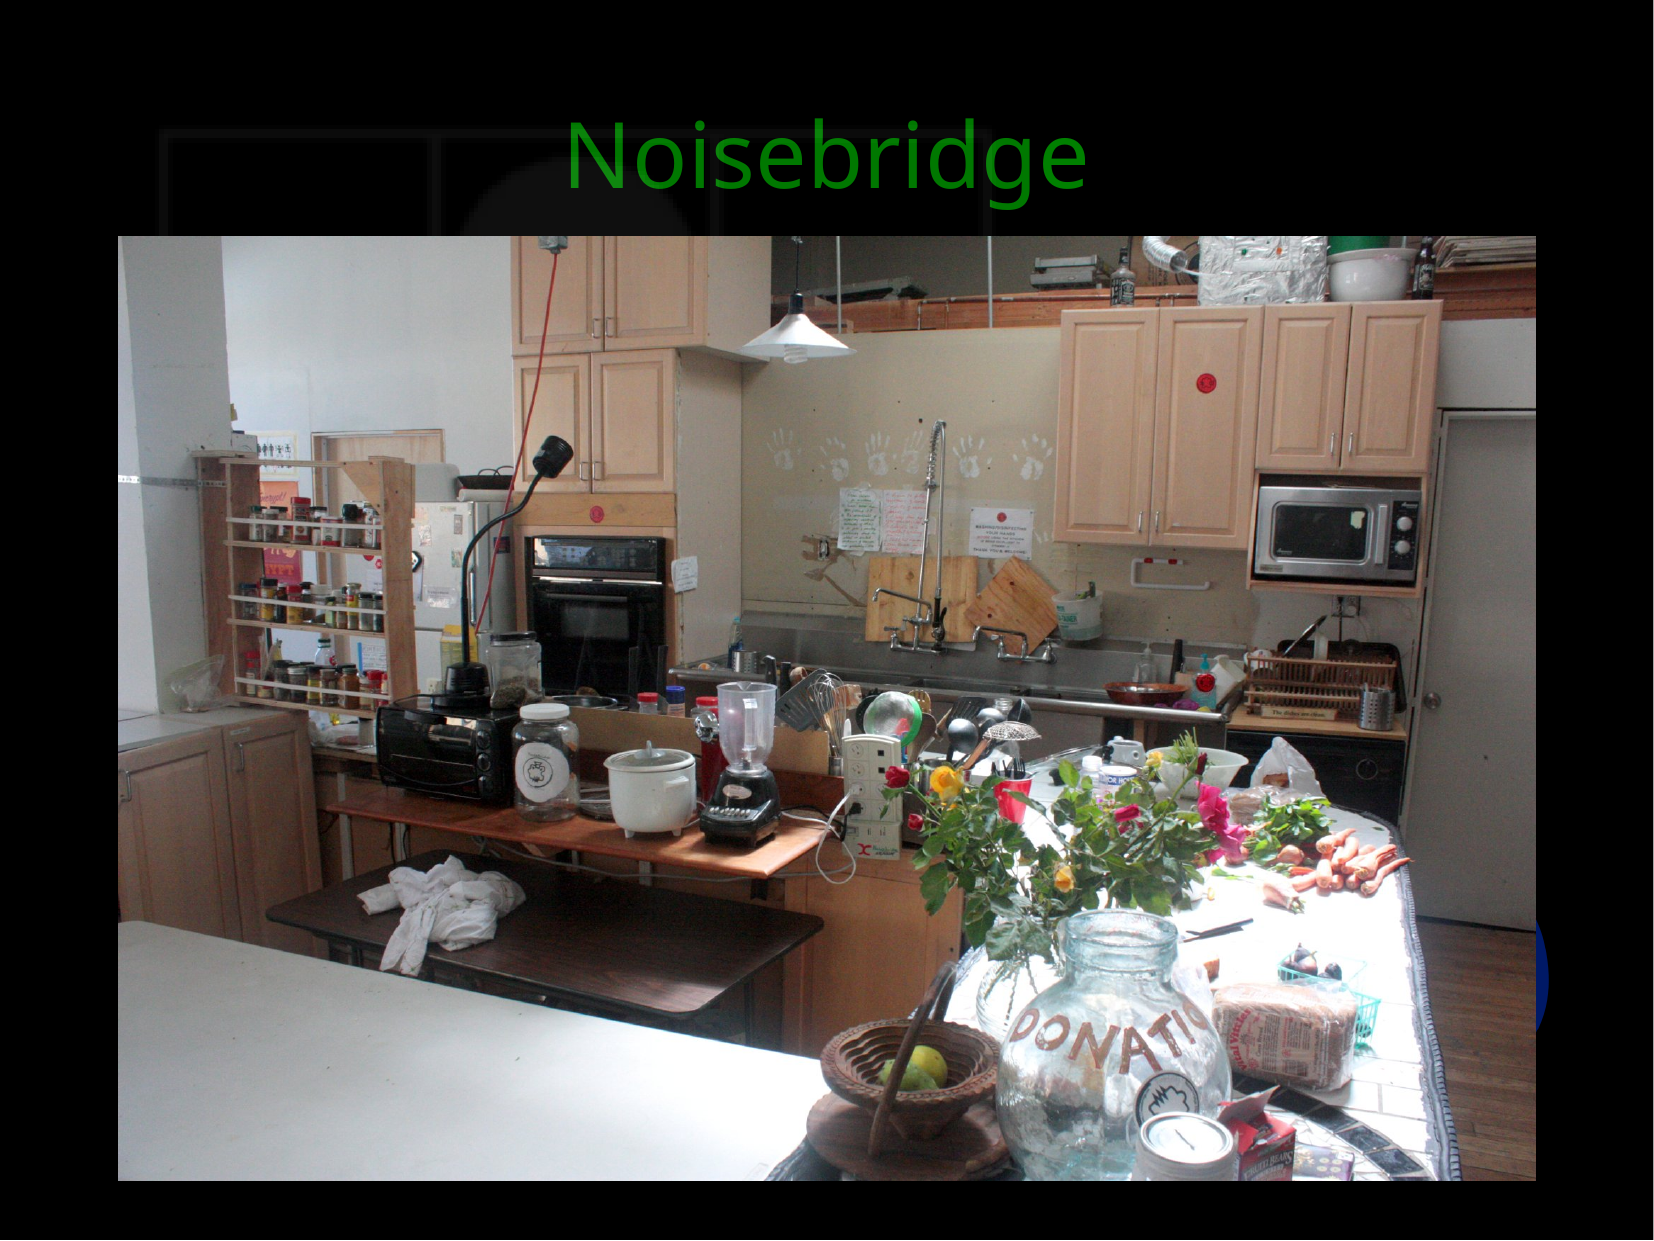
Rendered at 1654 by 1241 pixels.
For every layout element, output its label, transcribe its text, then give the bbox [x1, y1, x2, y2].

title Noisebridge [82, 49, 1571, 257]
picture [118, 88, 1565, 1181]
